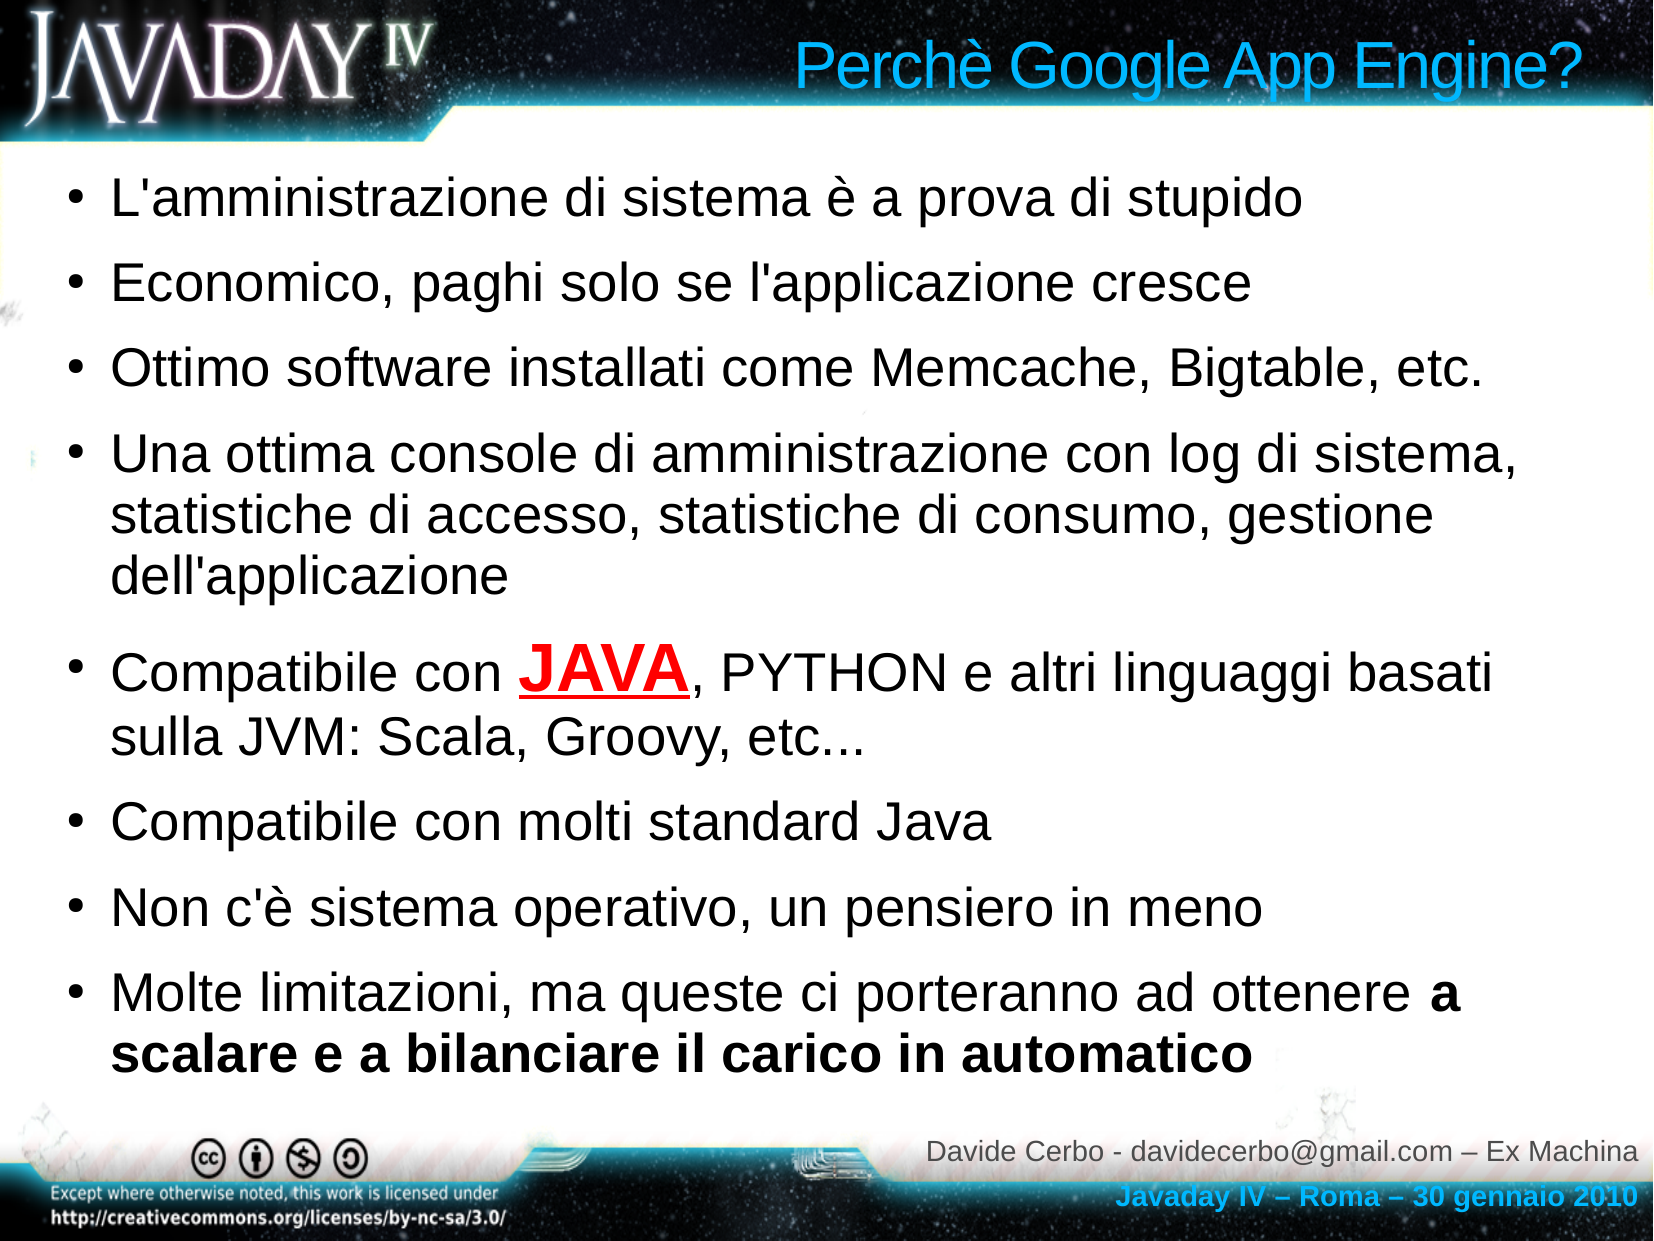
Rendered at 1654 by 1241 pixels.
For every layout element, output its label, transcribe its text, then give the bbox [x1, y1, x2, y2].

picture [0, 0, 1653, 1241]
list L'amministrazione di sistema è a prova di stupido Economico, paghi solo se l'applicazione cresce Ottimo software installati come Memcache, Bigtable, etc. Una ottima console di amministrazione con log di sistema, statistiche di accesso, statistiche di consumo, gestione dell'applicazione Compatibile con JAVA, PYTHON e altri linguaggi basati sulla JVM: Scala, Groovy, etc... Compatibile con molti standard Java Non c'è sistema operativo, un pensiero in meno Molte limitazioni, ma queste ci porteranno ad ottenere a scalare e a bilanciare il carico in automatico [52, 167, 1594, 1088]
title Perchè Google App Engine? [108, 7, 1585, 124]
